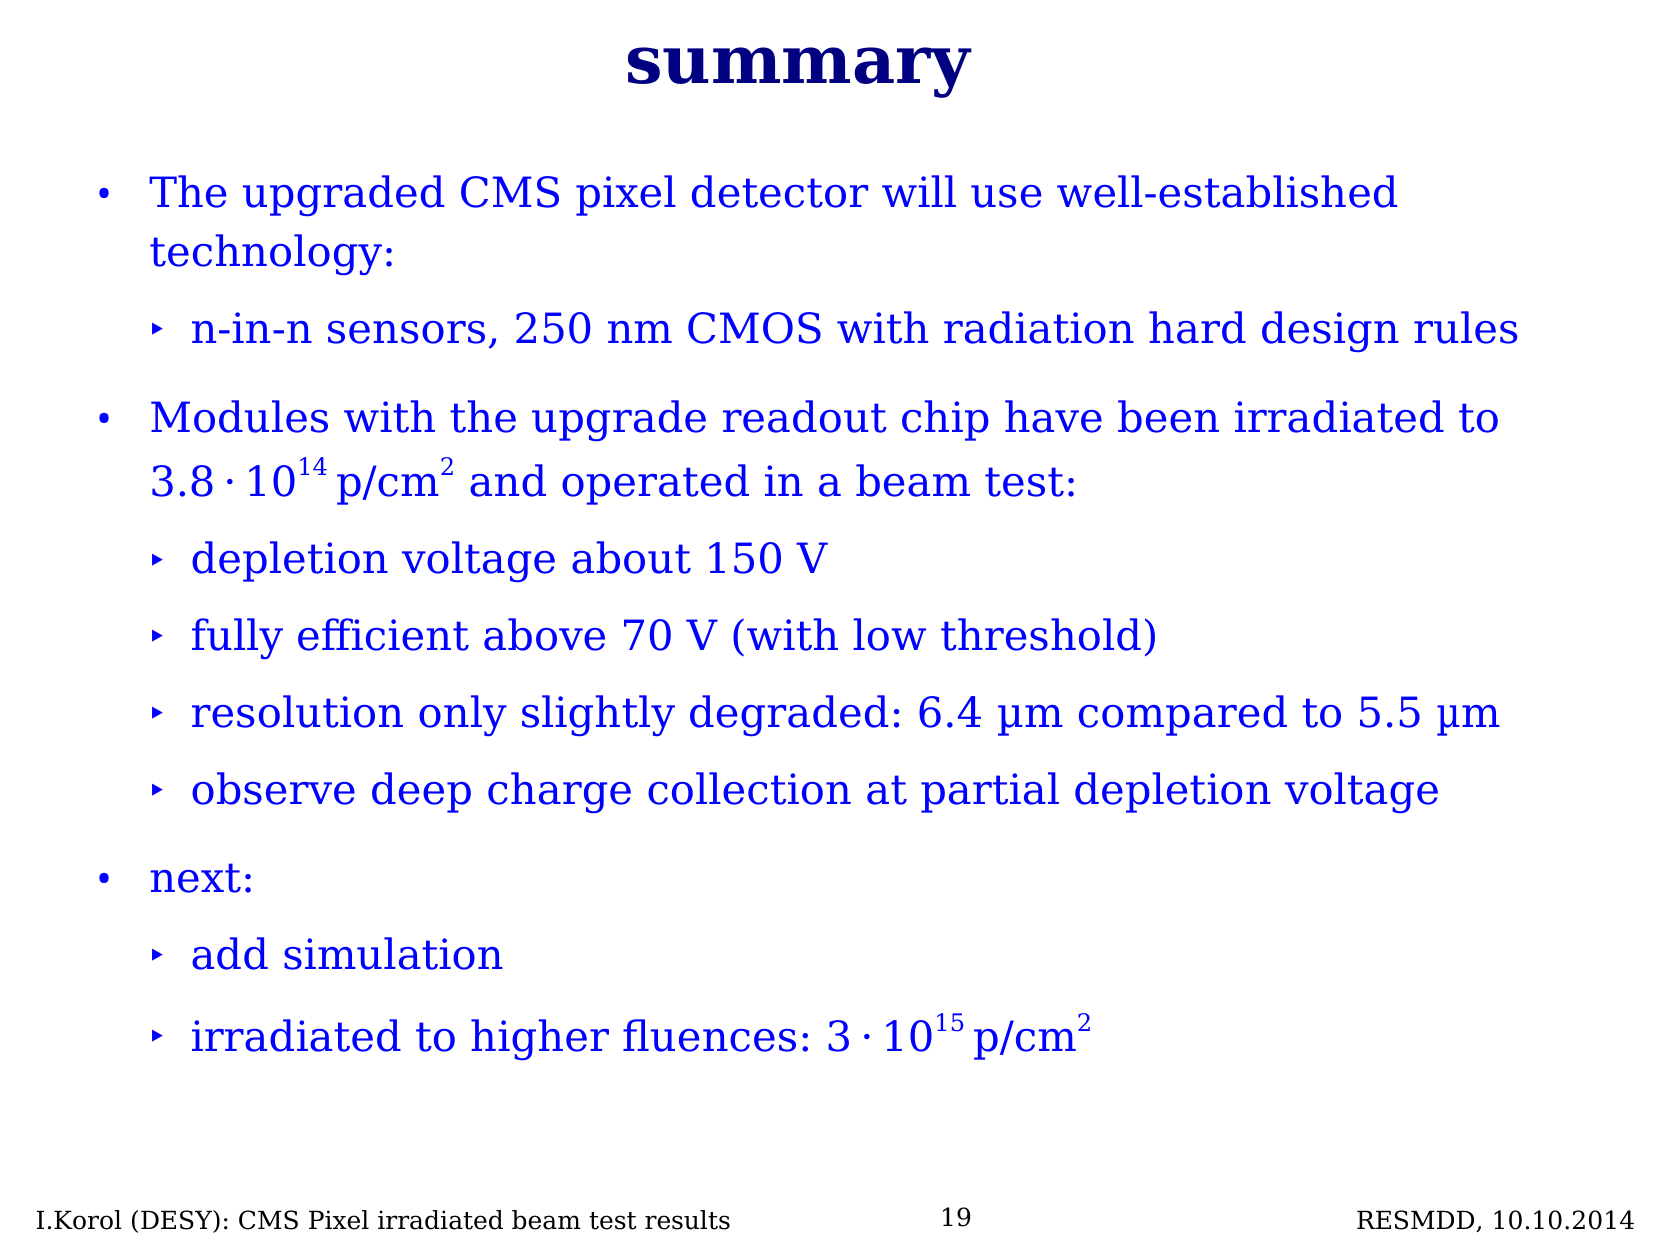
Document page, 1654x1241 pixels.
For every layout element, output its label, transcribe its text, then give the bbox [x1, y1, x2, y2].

list The upgraded CMS pixel detector will use well-established technology: n-in-n sensors, 250 nm CMOS with radiation hard design rules Modules with the upgrade readout chip have been irradiated to 3.8 · 1014 p/cm2 and operated in a beam test: depletion voltage about 150 V fully efficient above 70 V (with low threshold) resolution only slightly degraded: 6.4 µm compared to 5.5 µm observe deep charge collection at partial depletion voltage next: add simulation irradiated to higher fluences: 3 · 1015 p/cm2 [96, 158, 1589, 1052]
title summary [91, 21, 1504, 100]
